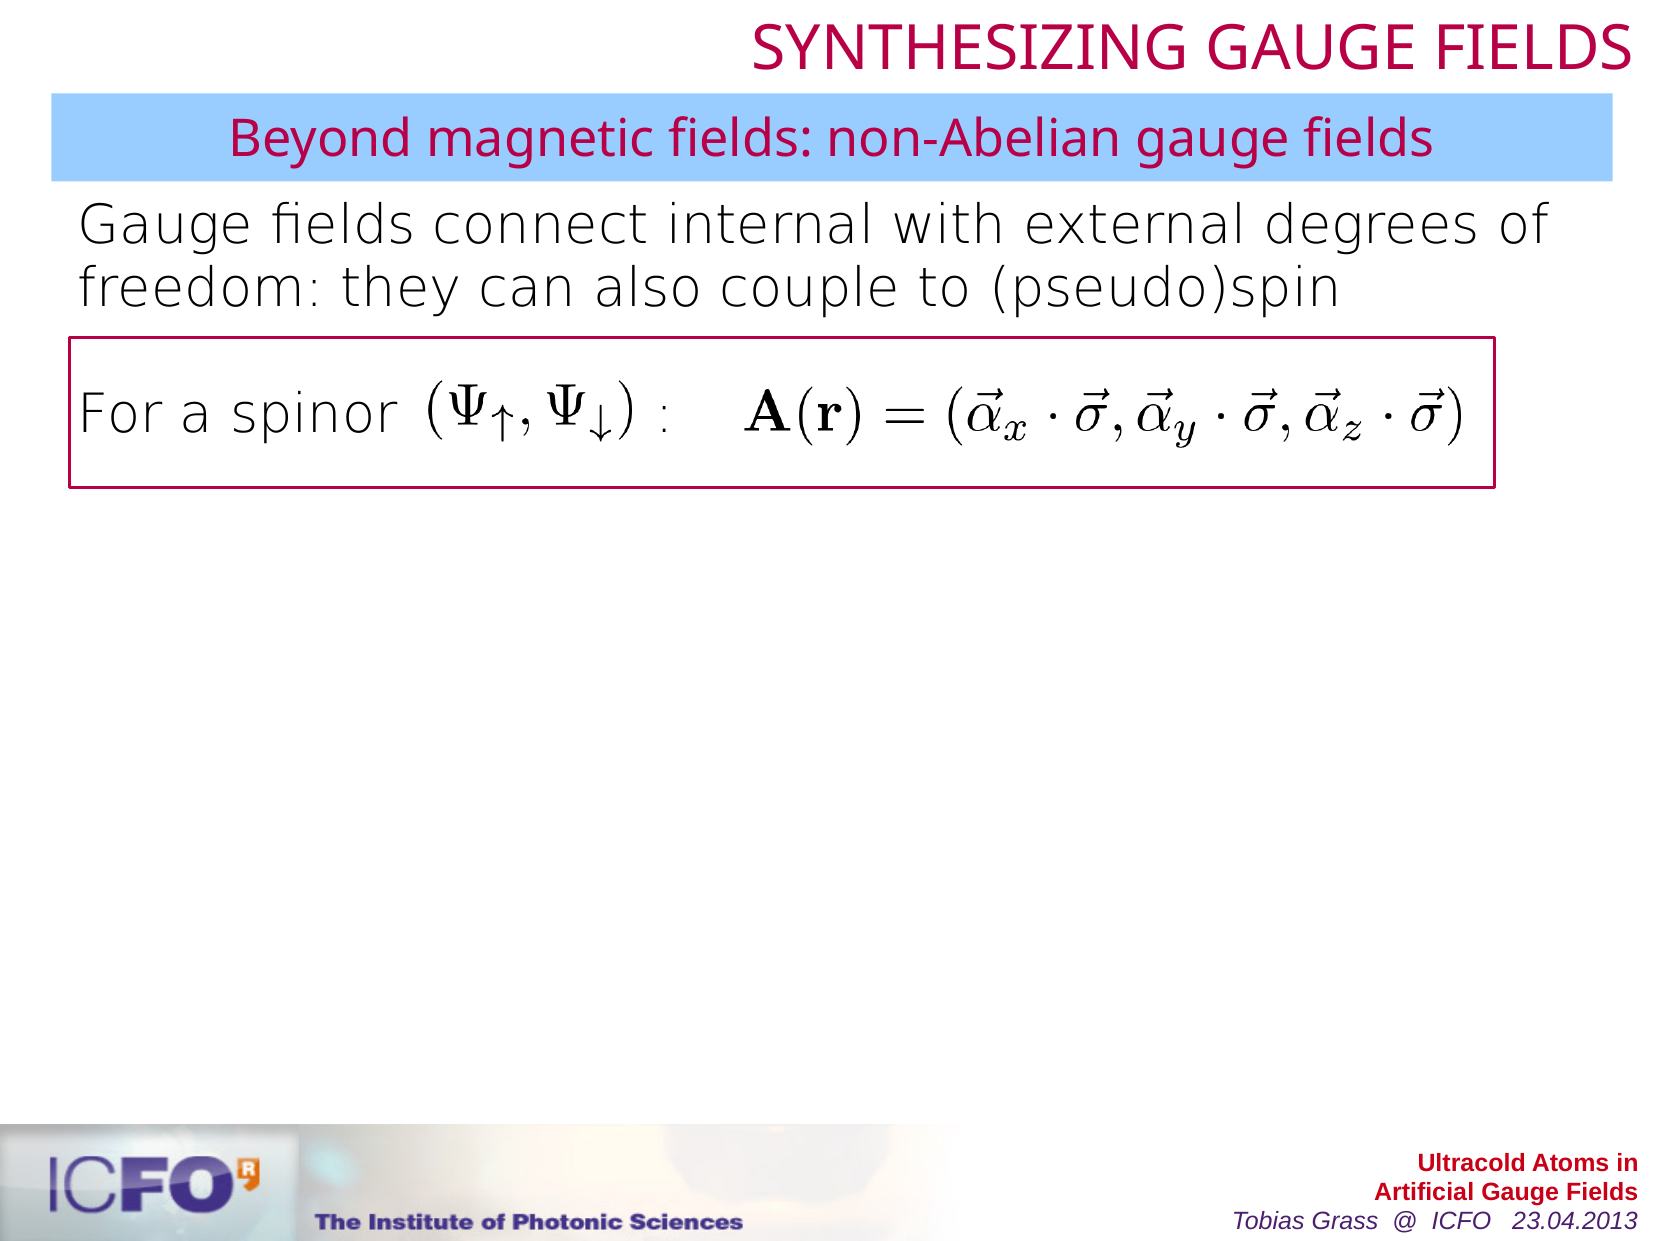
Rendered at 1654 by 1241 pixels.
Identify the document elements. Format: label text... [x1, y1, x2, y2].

text_box Gauge fields connect internal with external degrees of freedom: they can also couple to (pseudo)spin For a spinor : [63, 186, 1601, 579]
text_box Beyond magnetic fields: non-Abelian gauge fields [51, 93, 1613, 182]
picture [428, 380, 632, 442]
text_box Ultracold Atoms in Artificial Gauge Fields Tobias Grass @ ICFO 23.04.2013 [712, 1138, 1654, 1241]
text_box SYNTHESIZING GAUGE FIELDS [0, 0, 1651, 99]
picture [744, 386, 1461, 448]
picture [0, 1124, 976, 1241]
